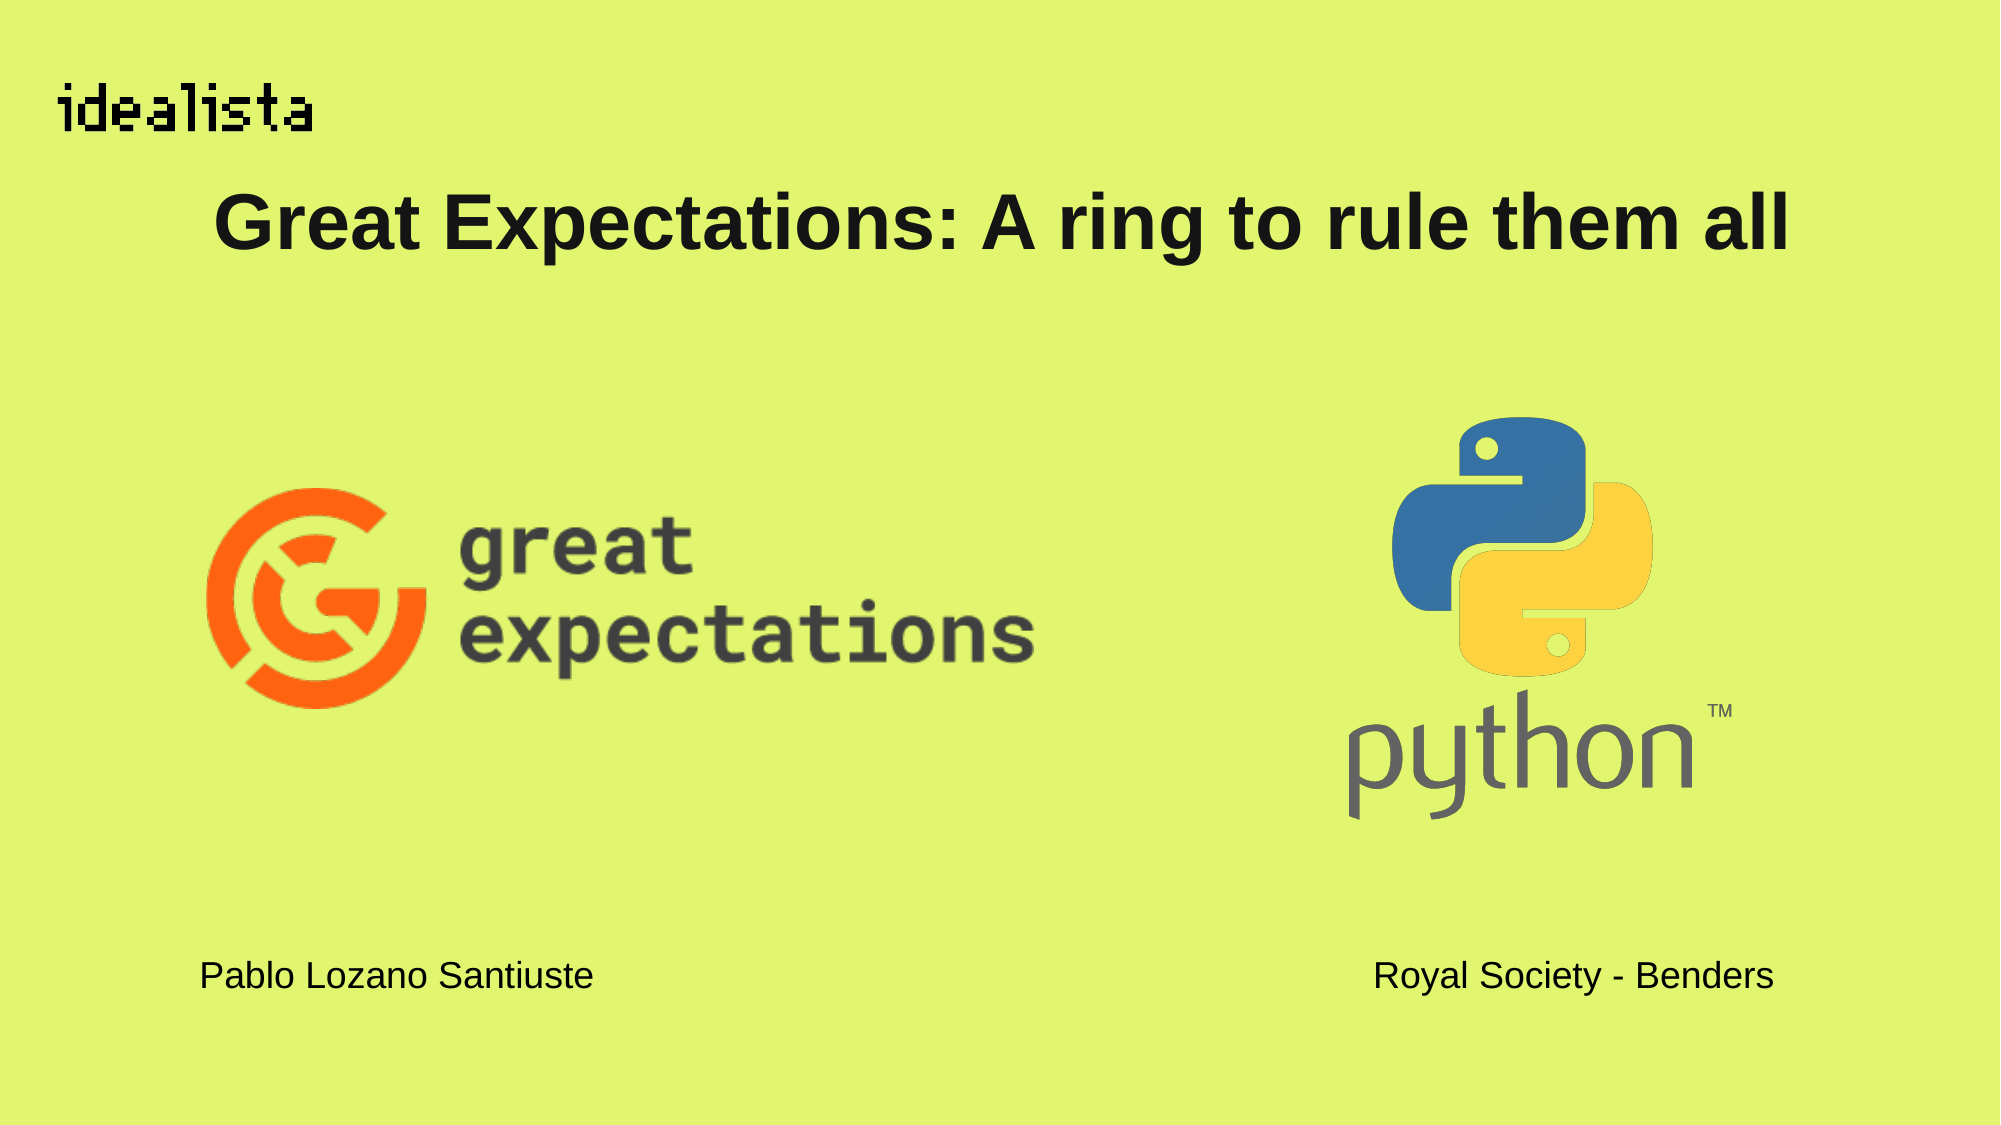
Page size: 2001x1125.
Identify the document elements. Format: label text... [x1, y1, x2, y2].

text_box Royal Society - Benders [1358, 947, 2000, 1004]
text_box Pablo Lozano Santiuste [184, 947, 1063, 1004]
picture [1154, 413, 1890, 827]
picture [206, 488, 1034, 709]
picture [55, 80, 320, 135]
list Great Expectations: A ring to rule them all [58, 177, 1949, 266]
